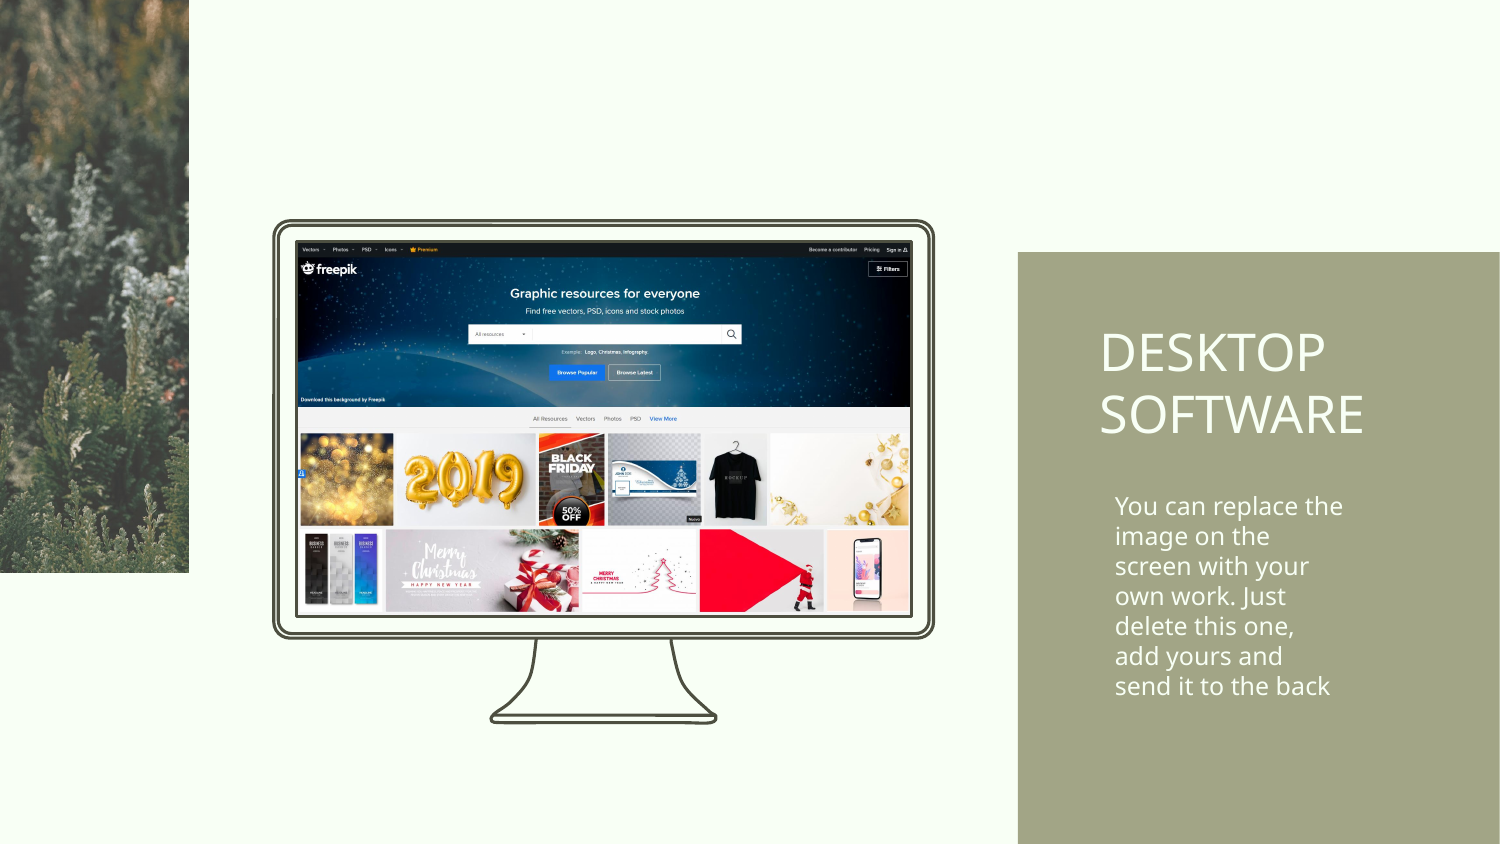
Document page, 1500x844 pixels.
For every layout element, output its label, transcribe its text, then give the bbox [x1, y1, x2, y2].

text_box [0, 0, 189, 573]
title DESKTOP SOFTWARE [1099, 328, 1443, 445]
picture [298, 243, 910, 615]
subtitle You can replace the image on the screen with your own work. Just delete this one, add yours and send it to the back [1099, 475, 1360, 630]
